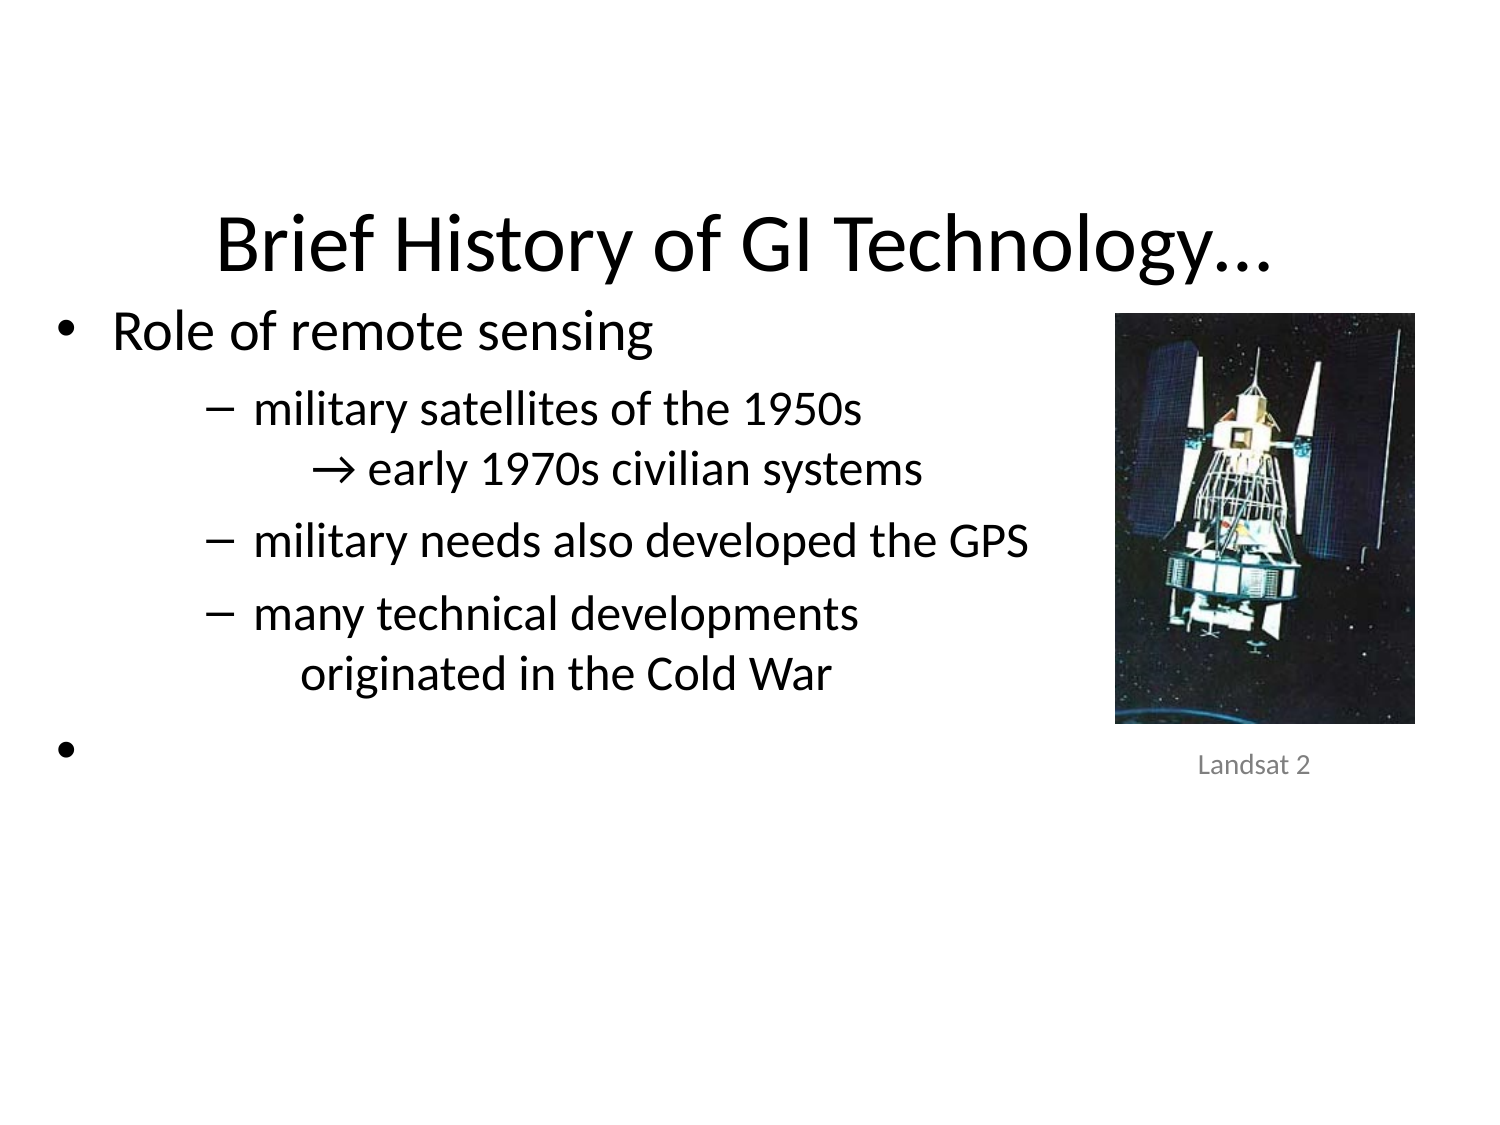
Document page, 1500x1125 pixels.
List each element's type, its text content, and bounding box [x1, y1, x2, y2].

list Role of remote sensing military satellites of the 1950s → early 1970s civilian systems military needs also developed the GPS many technical developments originated in the Cold War [41, 285, 1069, 1077]
text_box Landsat 2 [1182, 738, 1351, 789]
picture [1115, 313, 1415, 724]
title Brief History of GI Technology… [17, 173, 1471, 303]
